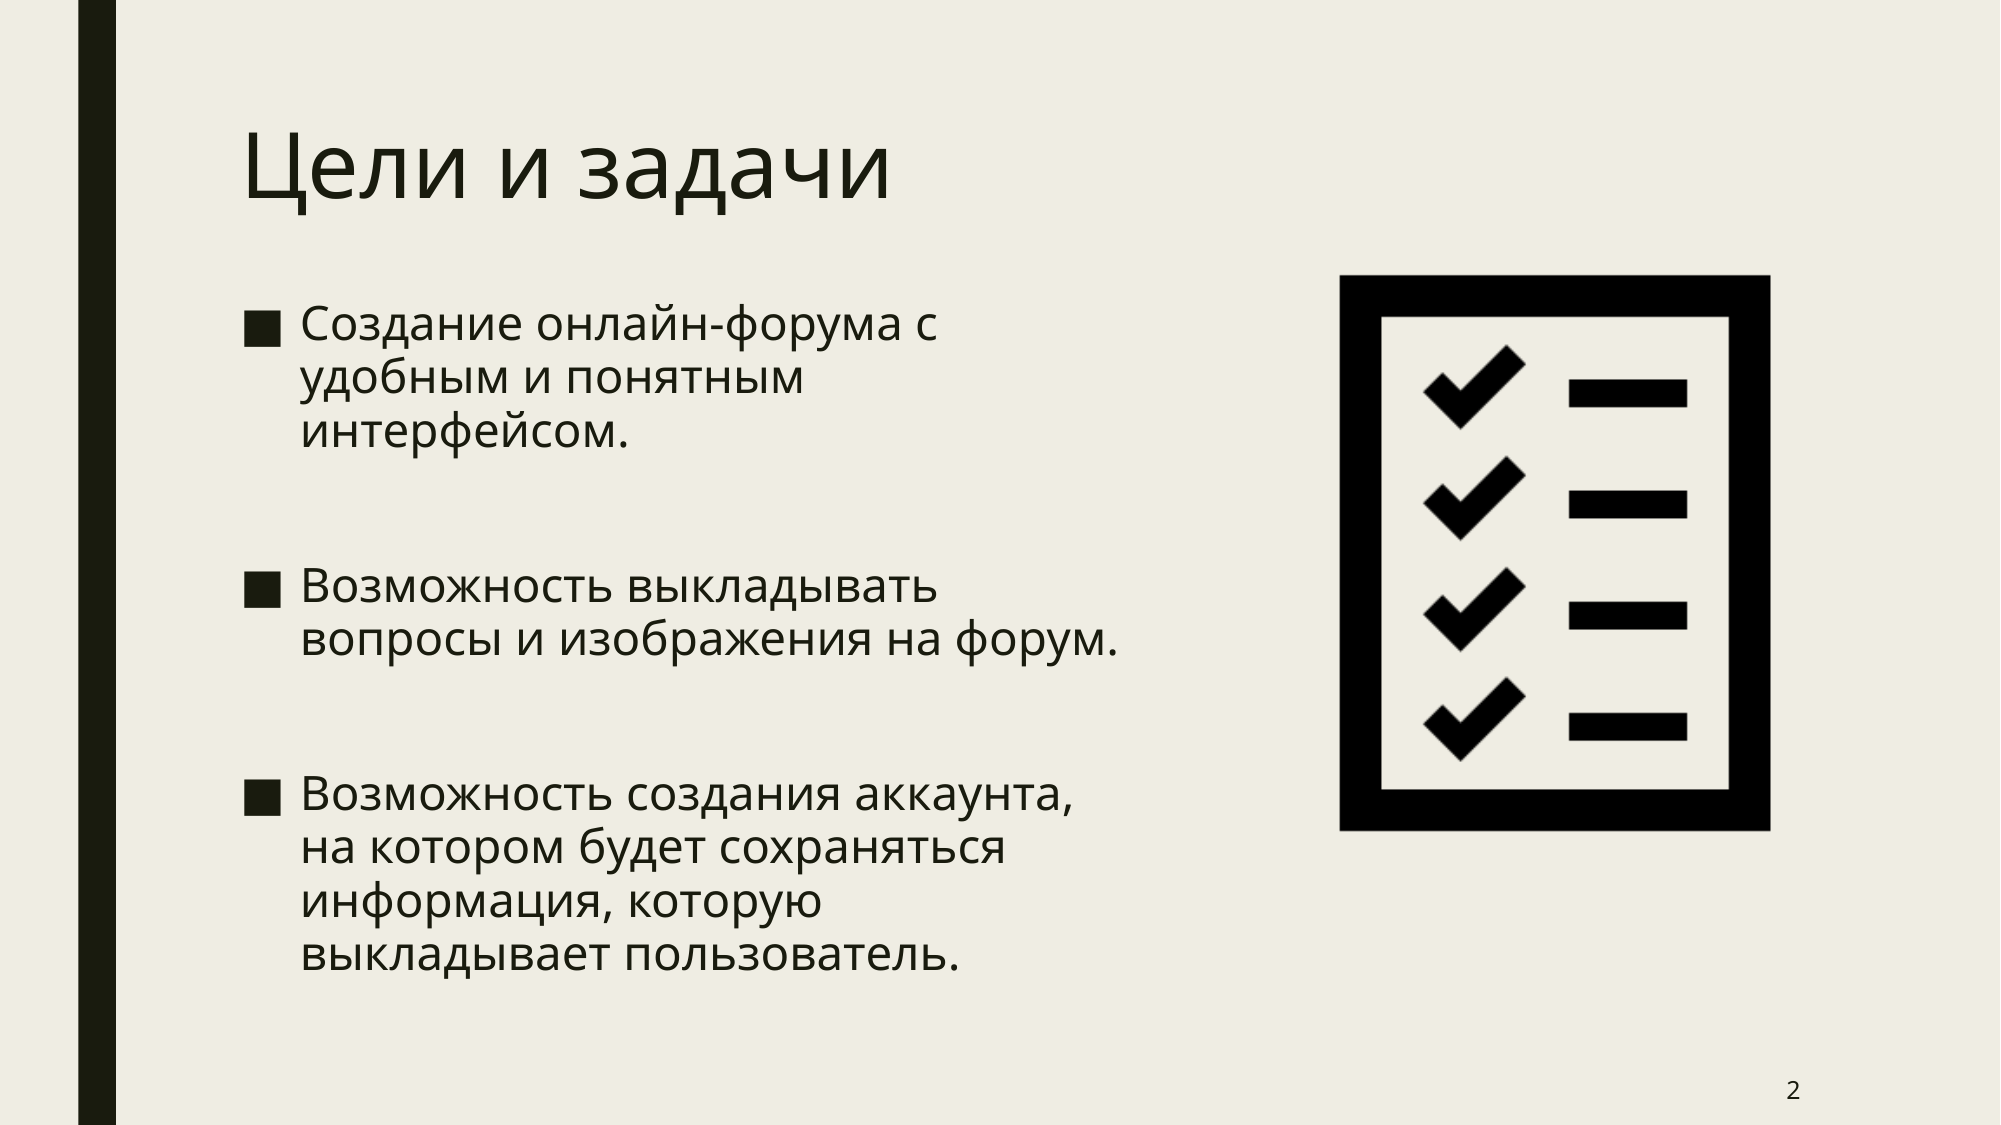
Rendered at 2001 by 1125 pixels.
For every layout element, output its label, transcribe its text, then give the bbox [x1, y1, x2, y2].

picture [1222, 220, 1889, 887]
title Цели и задачи [225, 112, 1800, 357]
list Создание онлайн-форума с удобным и понятным интерфейсом. Возможность выкладывать вопросы и изображения на форум. Возможность создания аккаунта, на котором будет сохраняться информация, которую выкладывает пользователь. [225, 290, 1150, 1000]
